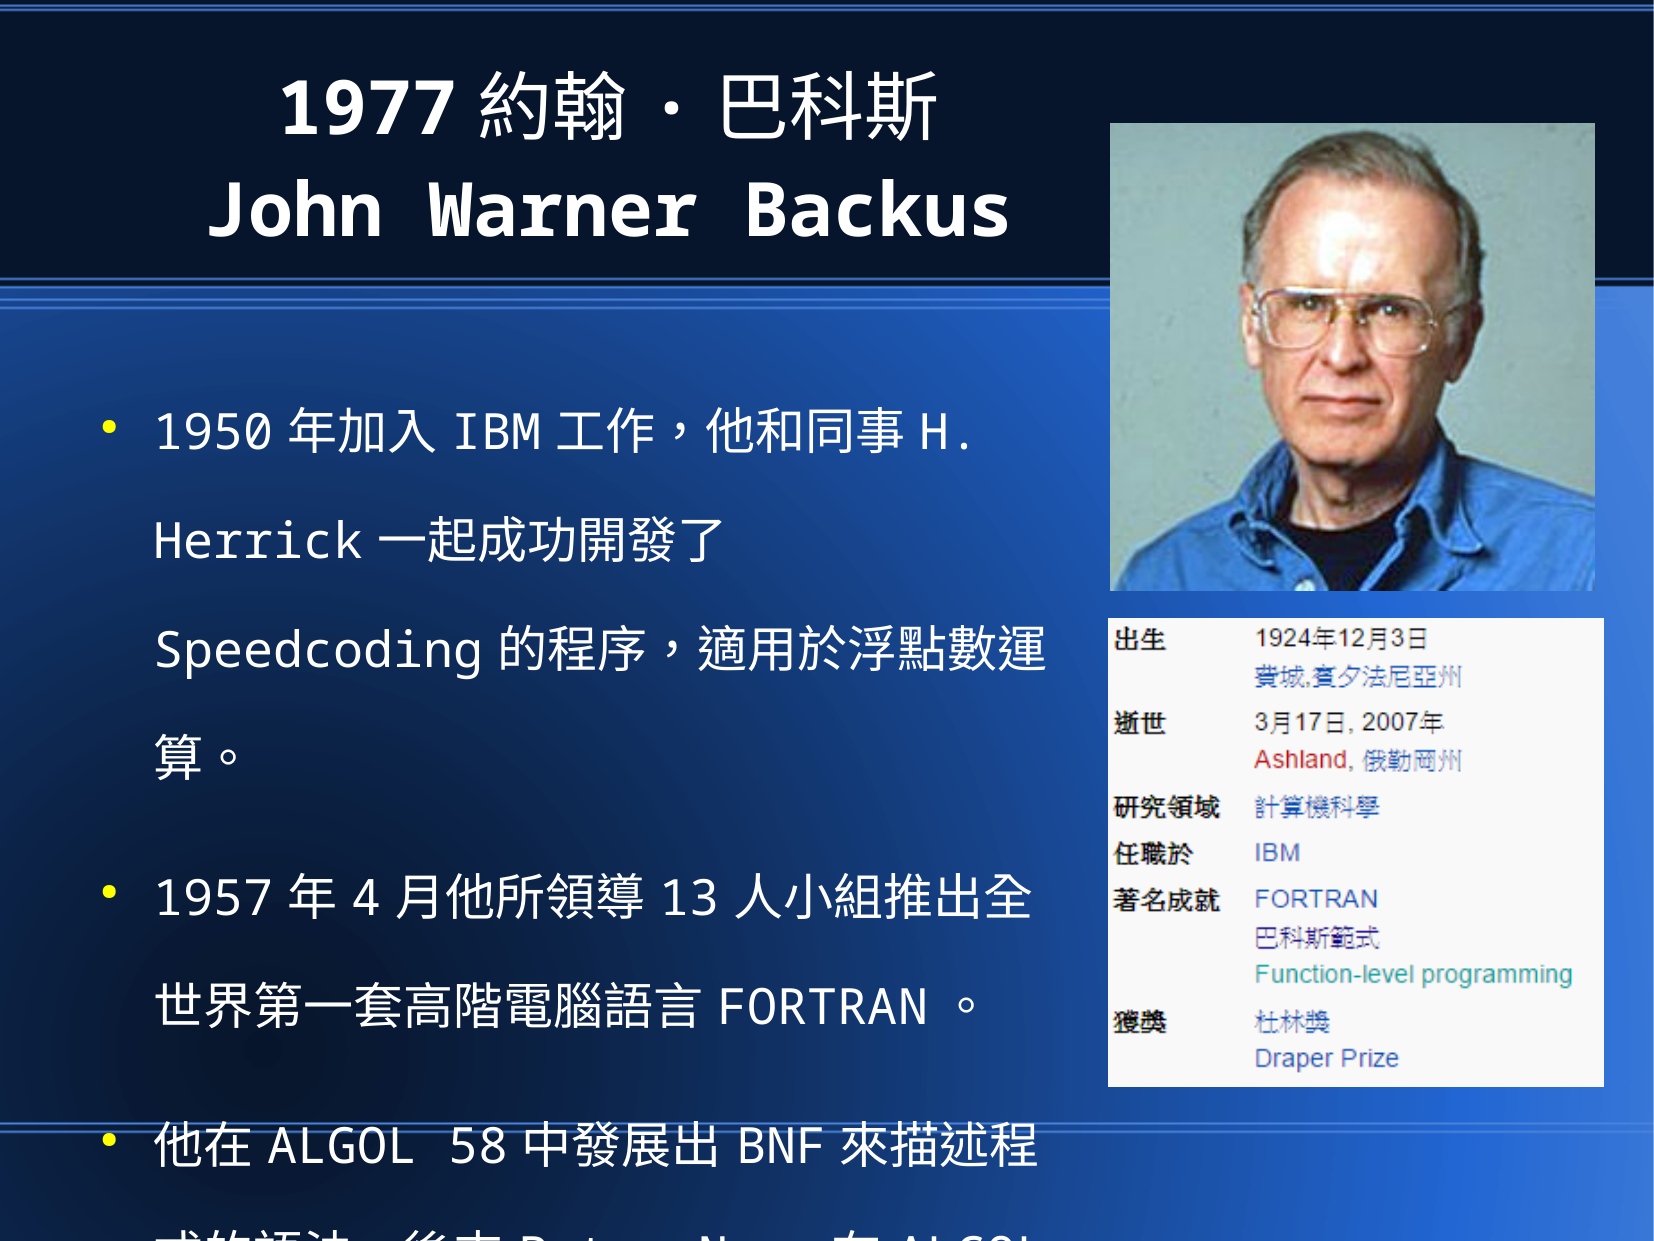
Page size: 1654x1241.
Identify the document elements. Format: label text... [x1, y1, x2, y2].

title 1977約翰·巴科斯 John Warner Backus [82, 32, 1134, 273]
picture [0, 0, 1654, 1241]
list 1950年加入IBM工作，他和同事H. Herrick一起成功開發了Speedcoding的程序，適用於浮點數運算。 1957年4月他所領導13人小組推出全世界第一套高階電腦語言FORTRAN。 他在ALGOL 58中發展出BNF來描述程式的語法。後來Peter Naur在ALGOL 60中修改並簡化了BNF。 [82, 355, 1063, 1170]
